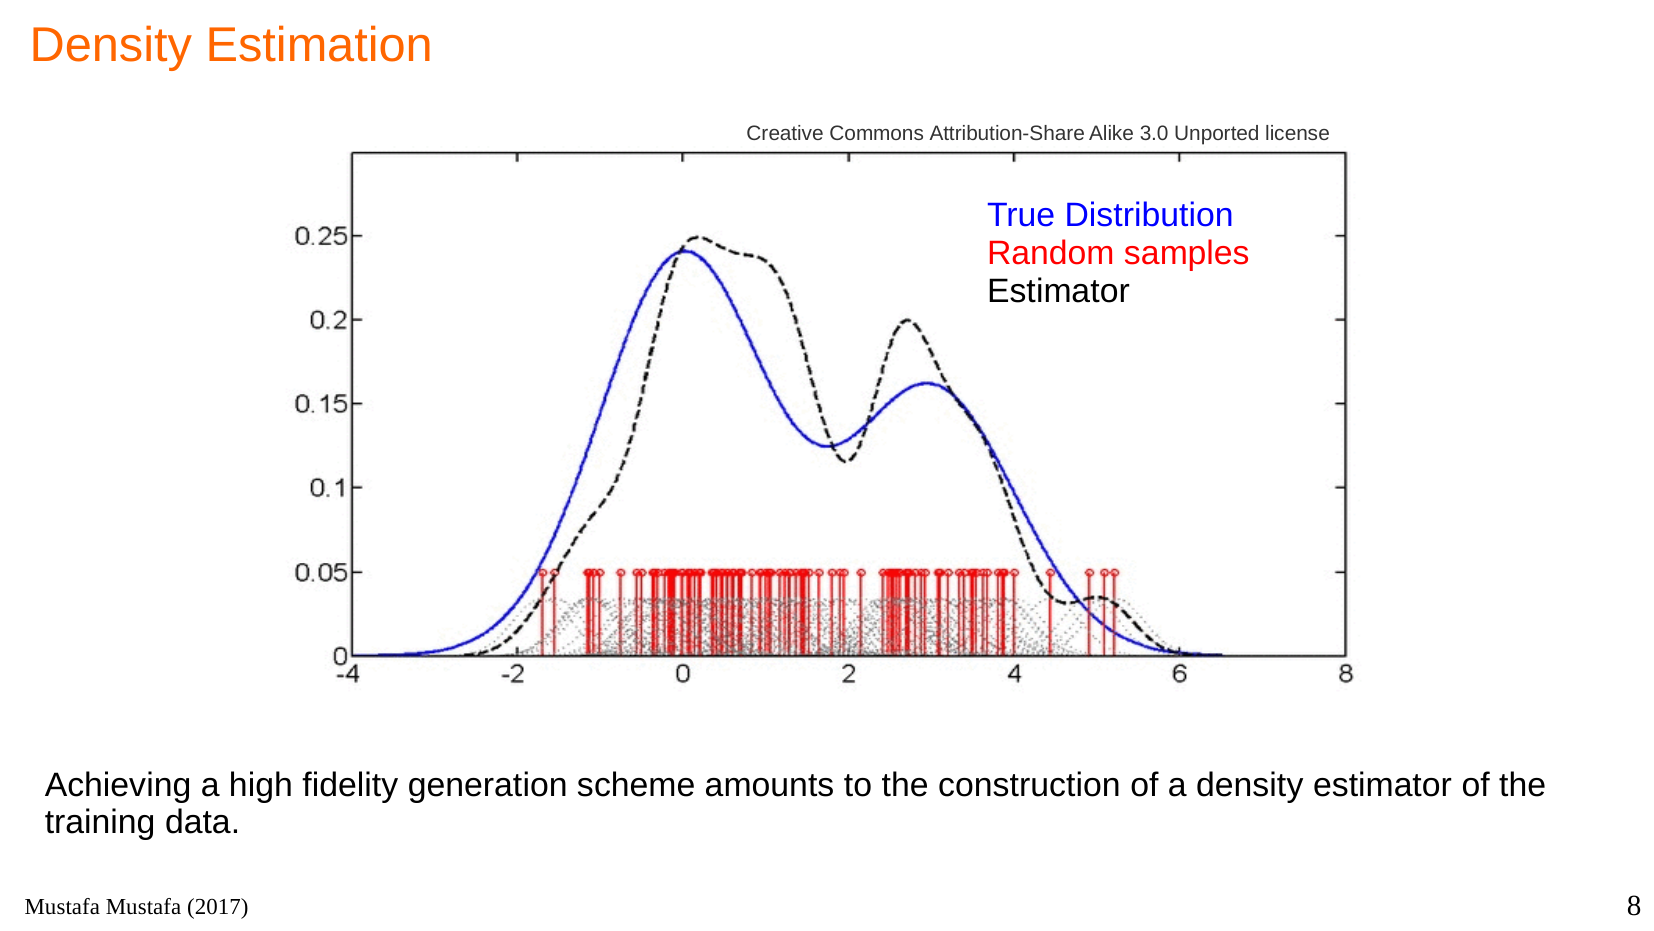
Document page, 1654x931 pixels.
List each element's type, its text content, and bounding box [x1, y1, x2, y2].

text_box Creative Commons Attribution-Share Alike 3.0 Unported license [725, 114, 1345, 153]
title Density Estimation [29, 15, 1621, 74]
text_box Achieving a high fidelity generation scheme amounts to the construction of a density estimator of the training data. [30, 758, 1621, 849]
text_box True Distribution Random samples Estimator [972, 188, 1294, 318]
picture [186, 107, 1468, 724]
